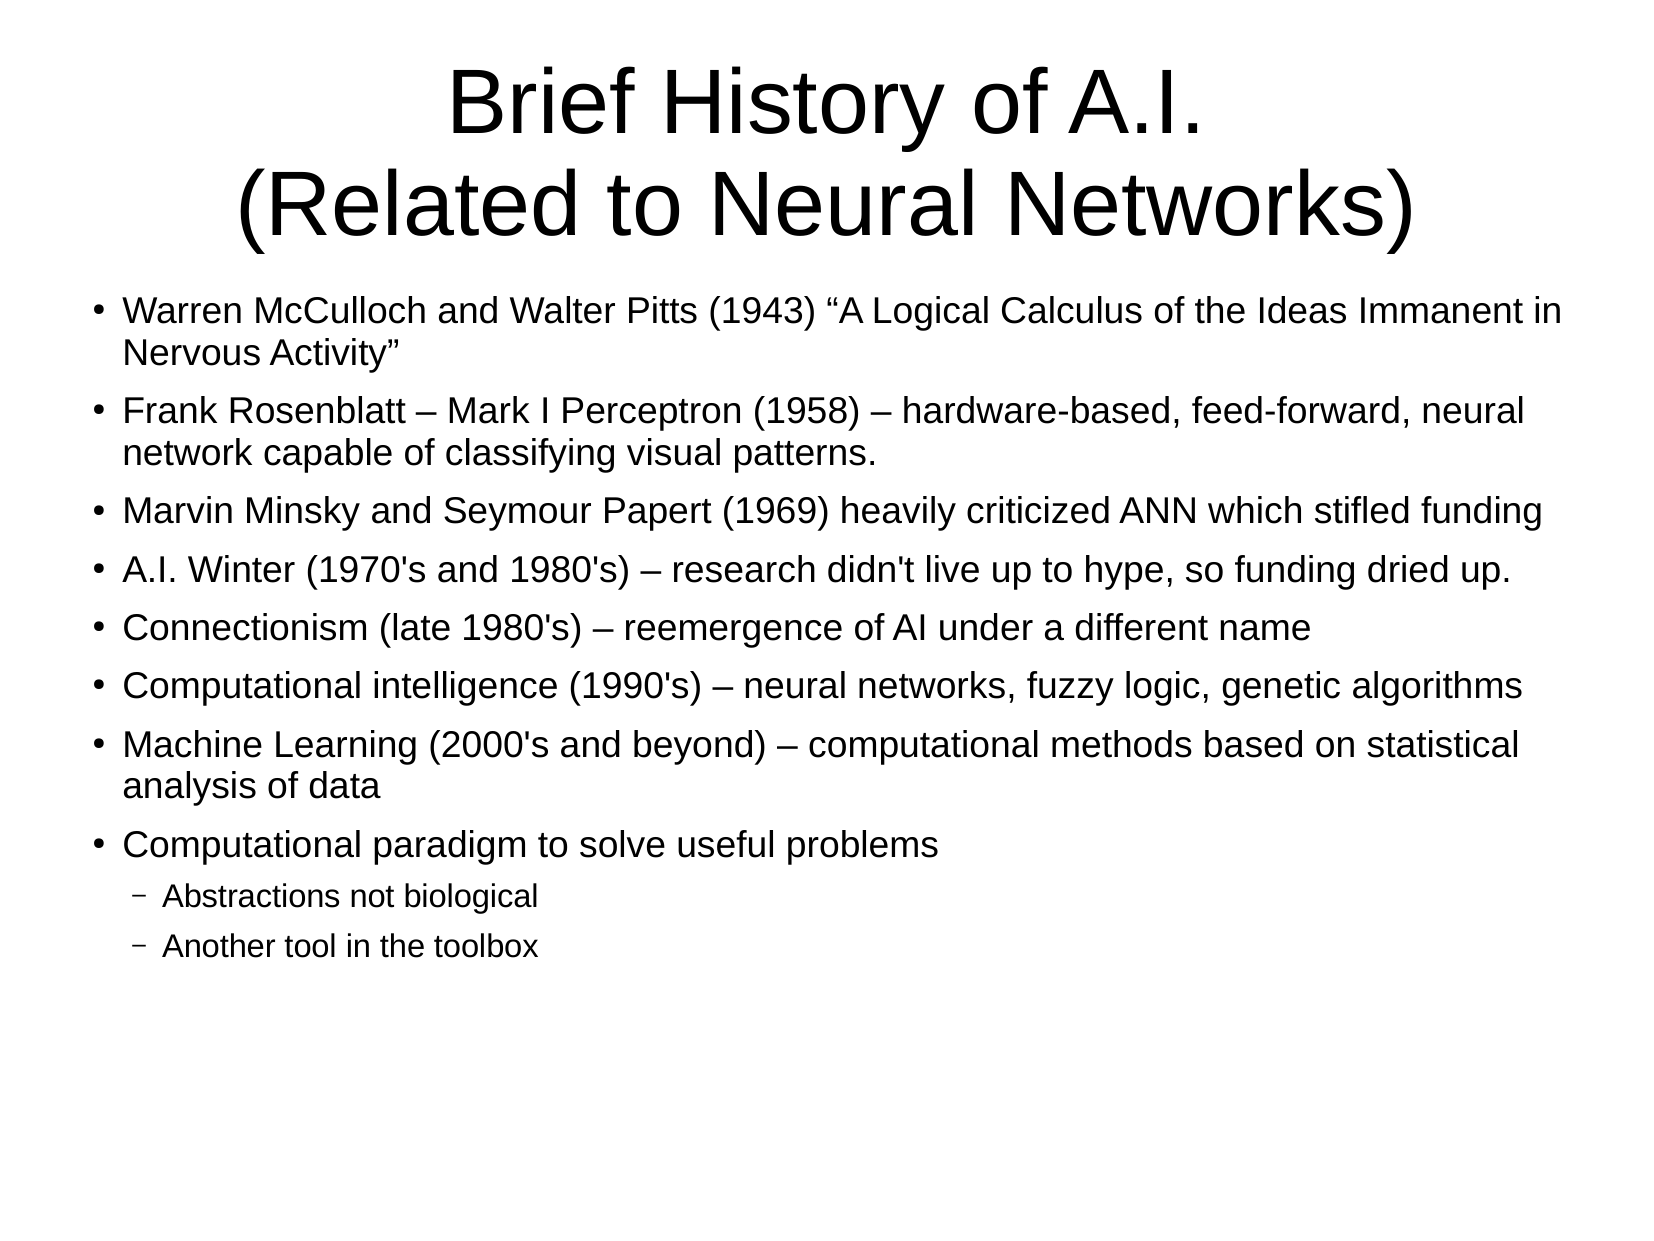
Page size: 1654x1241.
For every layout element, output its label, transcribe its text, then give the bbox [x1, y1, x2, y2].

list Warren McCulloch and Walter Pitts (1943) “A Logical Calculus of the Ideas Immanent in Nervous Activity” Frank Rosenblatt – Mark I Perceptron (1958) – hardware-based, feed-forward, neural network capable of classifying visual patterns. Marvin Minsky and Seymour Papert (1969) heavily criticized ANN which stifled funding A.I. Winter (1970's and 1980's) – research didn't live up to hype, so funding dried up. Connectionism (late 1980's) – reemergence of AI under a different name Computational intelligence (1990's) – neural networks, fuzzy logic, genetic algorithms Machine Learning (2000's and beyond) – computational methods based on statistical analysis of data Computational paradigm to solve useful problems Abstractions not biological Another tool in the toolbox [82, 290, 1571, 1010]
title Brief History of A.I. (Related to Neural Networks) [82, 49, 1571, 257]
